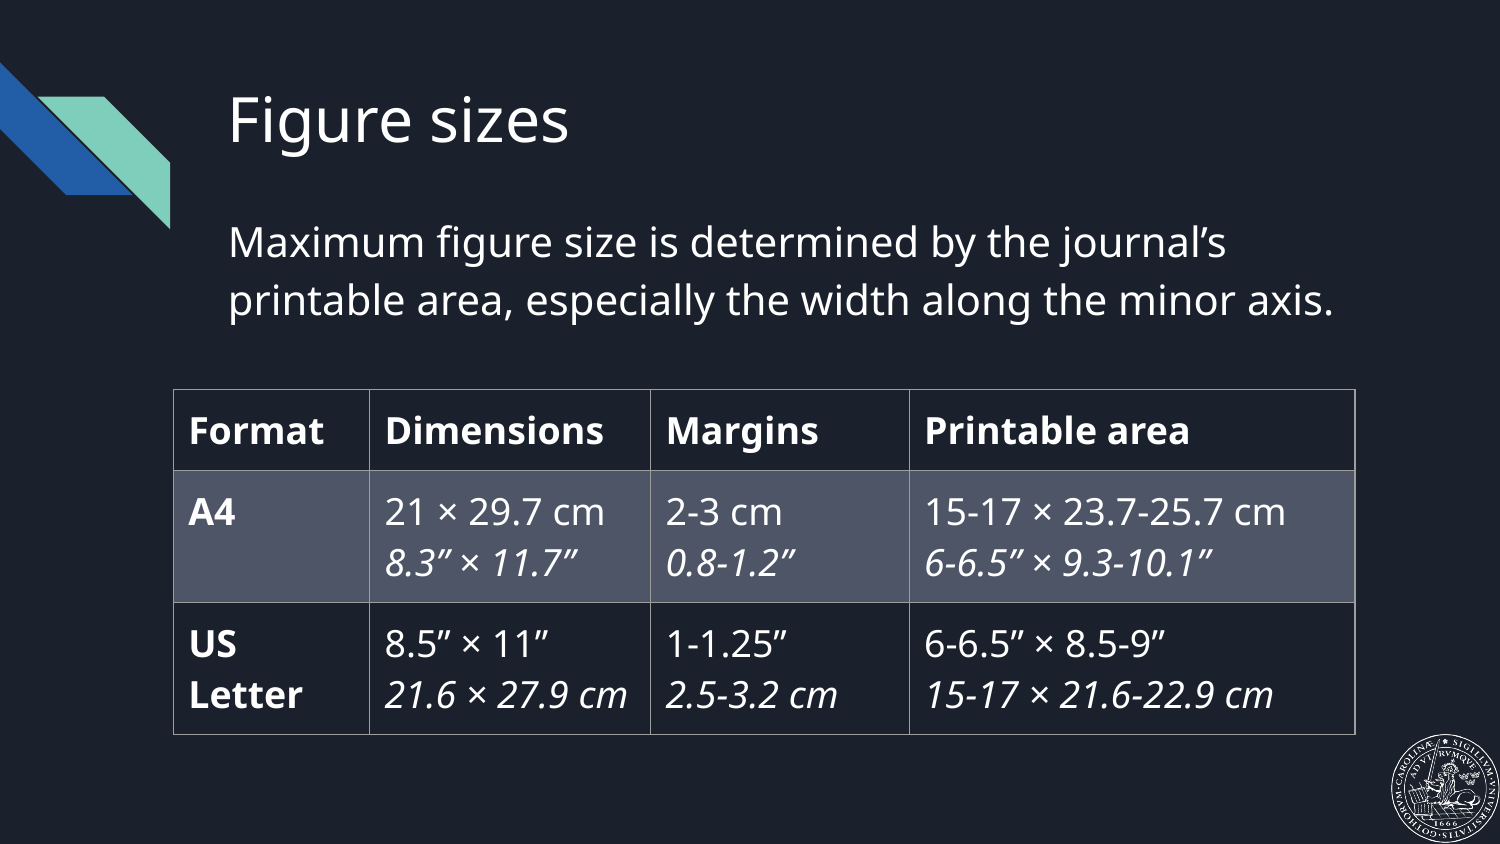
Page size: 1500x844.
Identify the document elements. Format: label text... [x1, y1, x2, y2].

table_header Printable area [910, 390, 1354, 470]
picture [1382, 724, 1500, 844]
table_header Dimensions [370, 390, 650, 470]
list Maximum figure size is determined by the journal’s printable area, especially the width along the minor axis. [212, 193, 1368, 344]
table_cell US Letter [174, 603, 369, 734]
table_header Margins [651, 390, 909, 470]
table_cell 21 × 29.7 cm 8.3” × 11.7” [370, 471, 650, 602]
table_cell A4 [174, 471, 369, 602]
table_cell 15-17 × 23.7-25.7 cm 6-6.5” × 9.3-10.1” [910, 471, 1354, 602]
title Figure sizes [212, 64, 1368, 193]
table_cell 1-1.25” 2.5-3.2 cm [651, 603, 909, 734]
table_cell 6-6.5” × 8.5-9” 15-17 × 21.6-22.9 cm [910, 603, 1354, 734]
table_header Format [174, 390, 369, 470]
table_cell 8.5” × 11” 21.6 × 27.9 cm [370, 603, 650, 734]
table_cell 2-3 cm 0.8-1.2” [651, 471, 909, 602]
